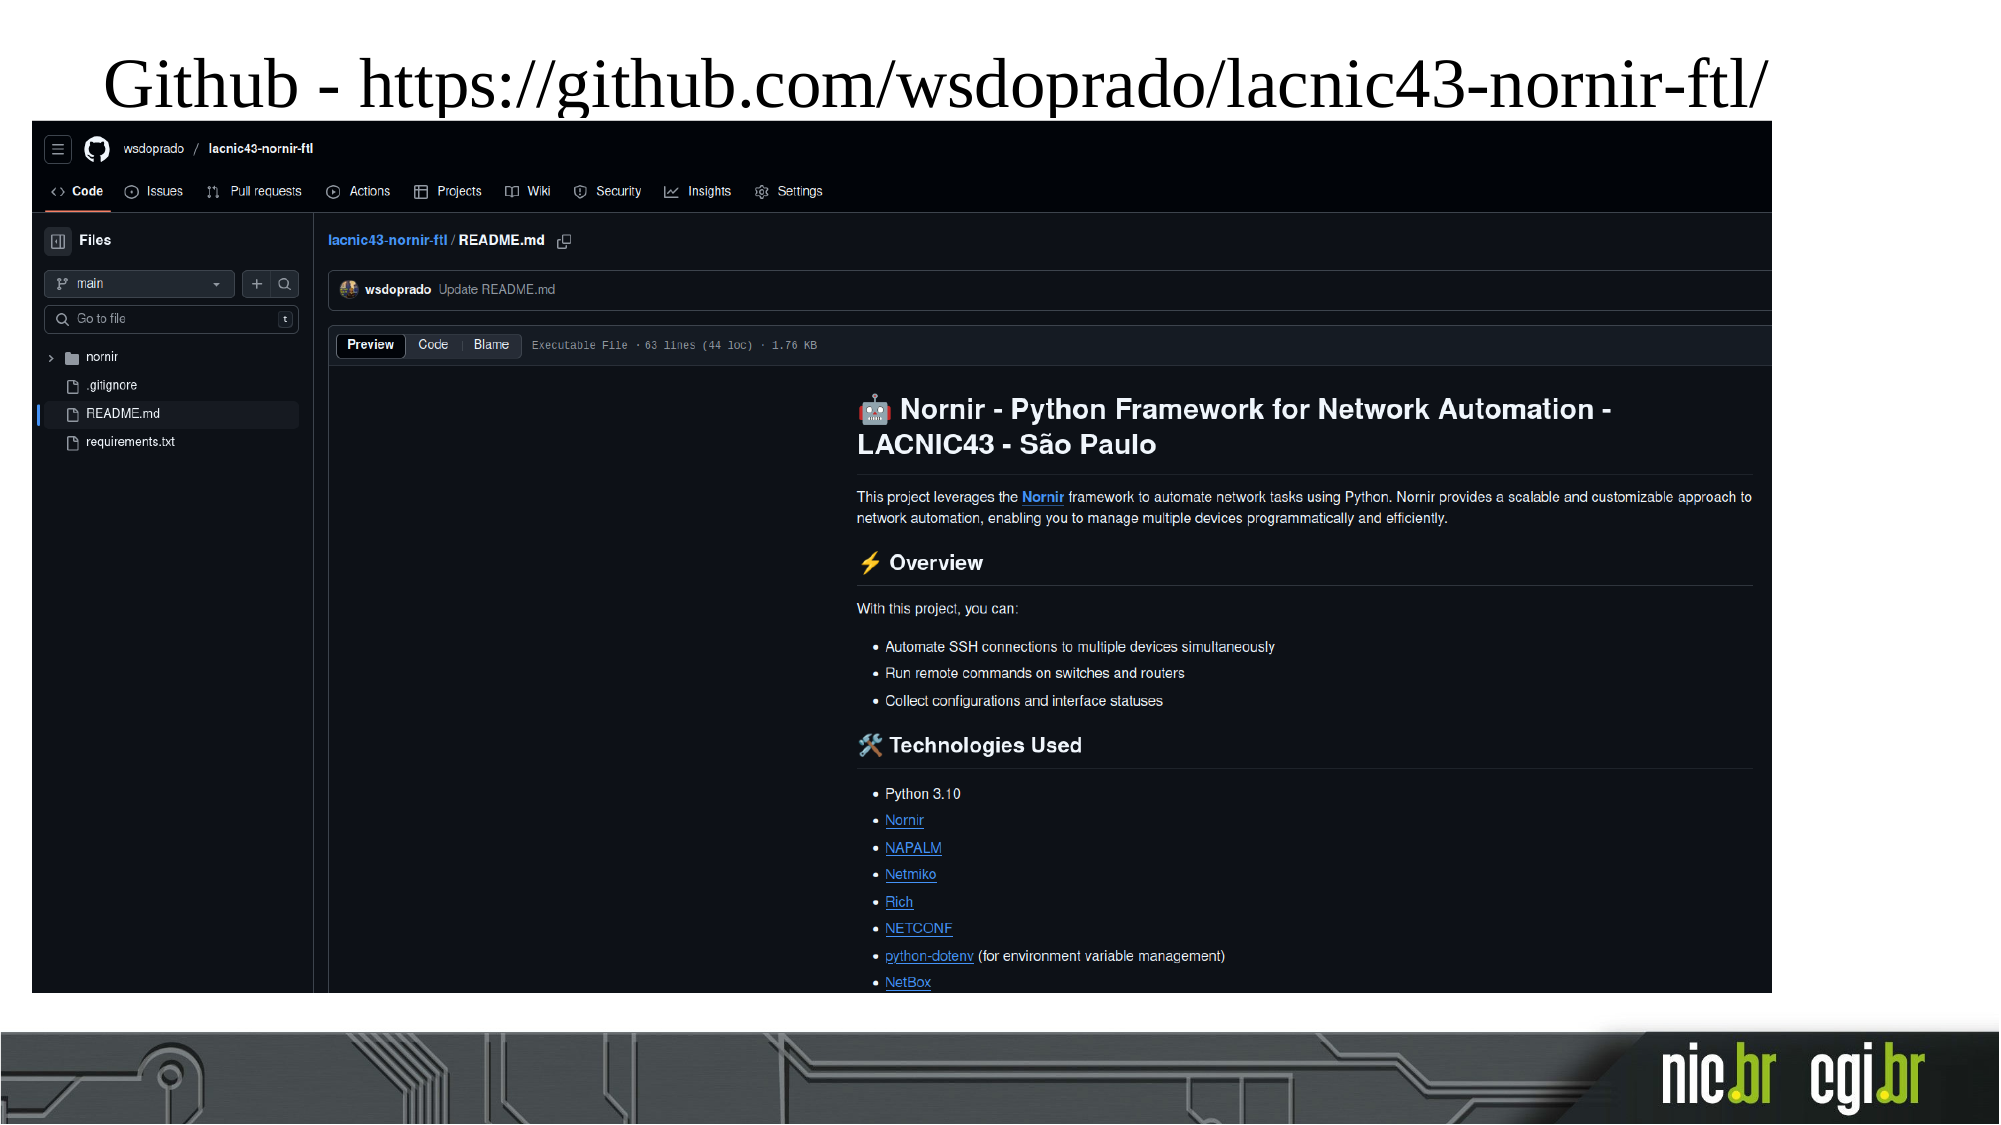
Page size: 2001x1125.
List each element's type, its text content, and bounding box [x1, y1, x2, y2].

picture [0, 0, 1999, 1124]
title Github - https://github.com/wsdoprado/lacnic43-nornir-ftl/ [78, 36, 2000, 200]
